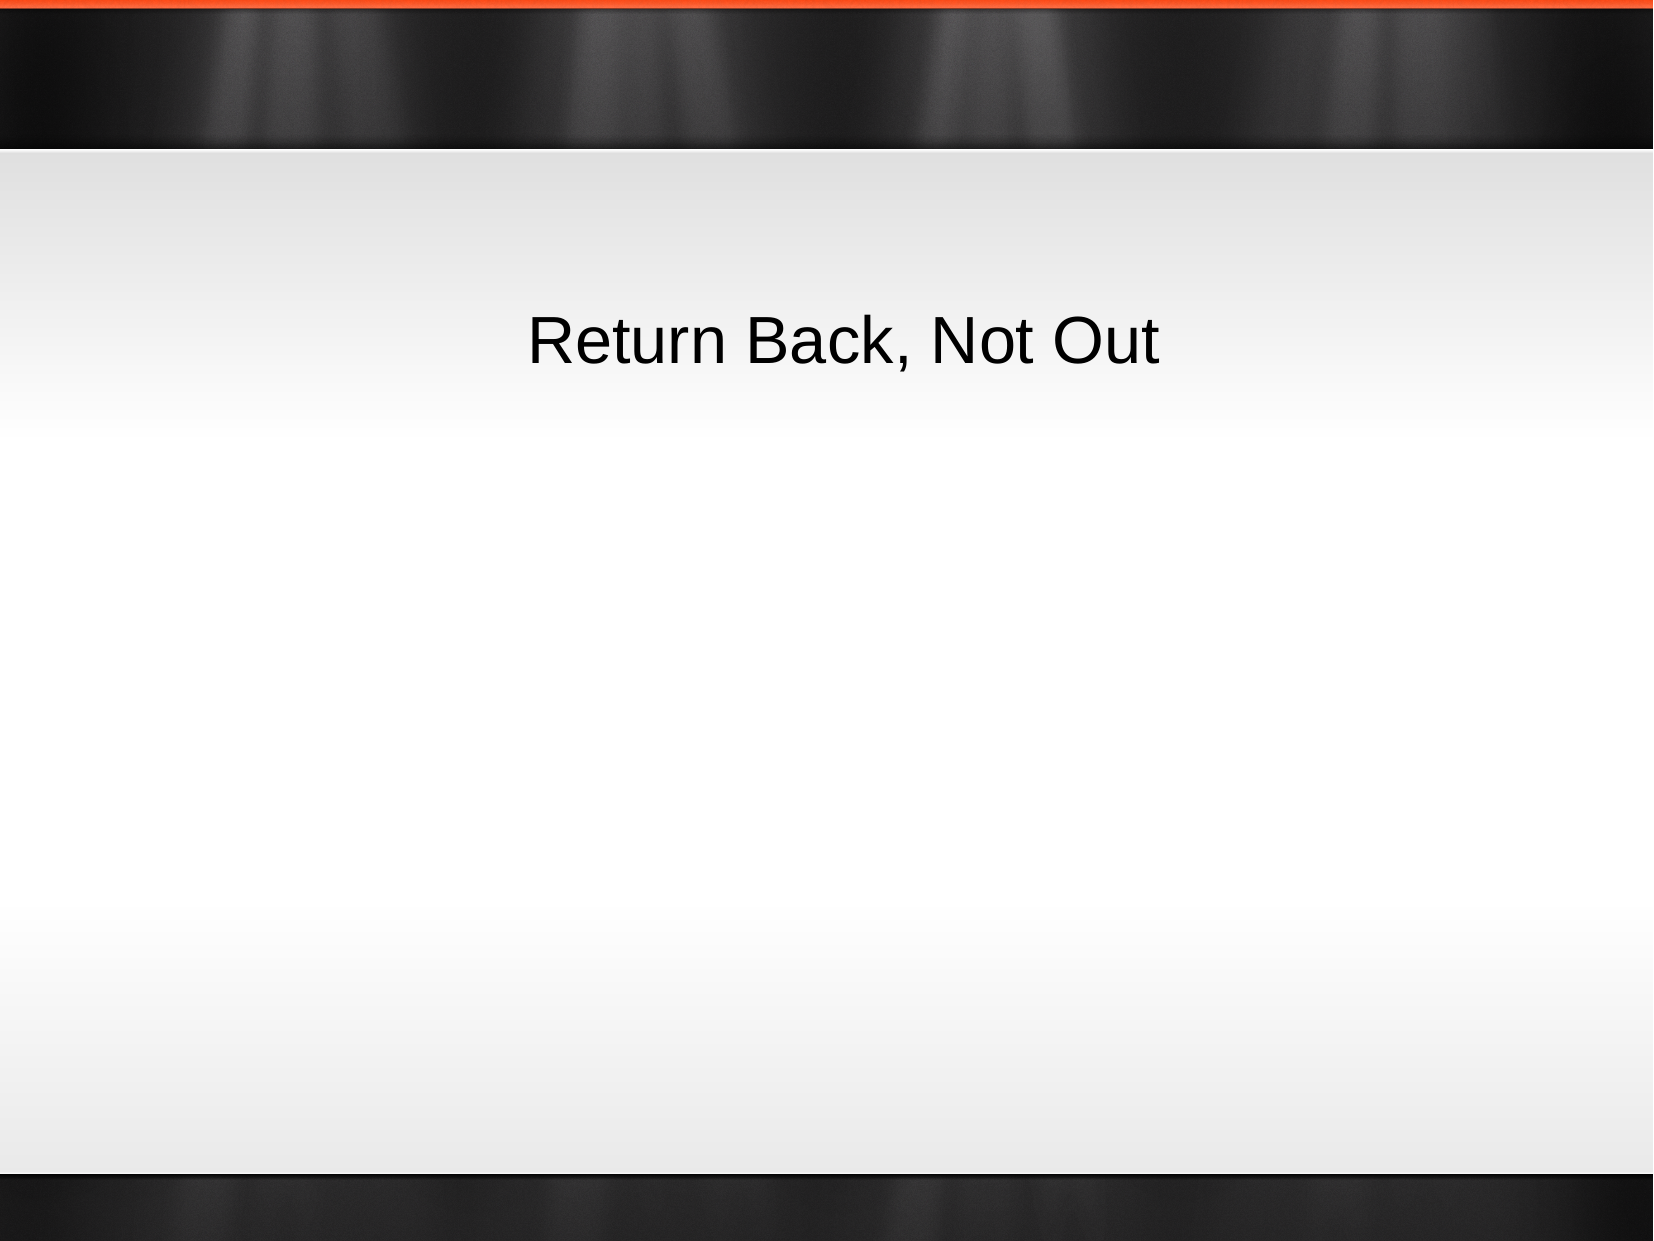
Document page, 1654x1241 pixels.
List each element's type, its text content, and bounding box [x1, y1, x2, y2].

subtitle Return Back, Not Out [100, 6, 1588, 1125]
picture [0, 0, 1653, 1241]
